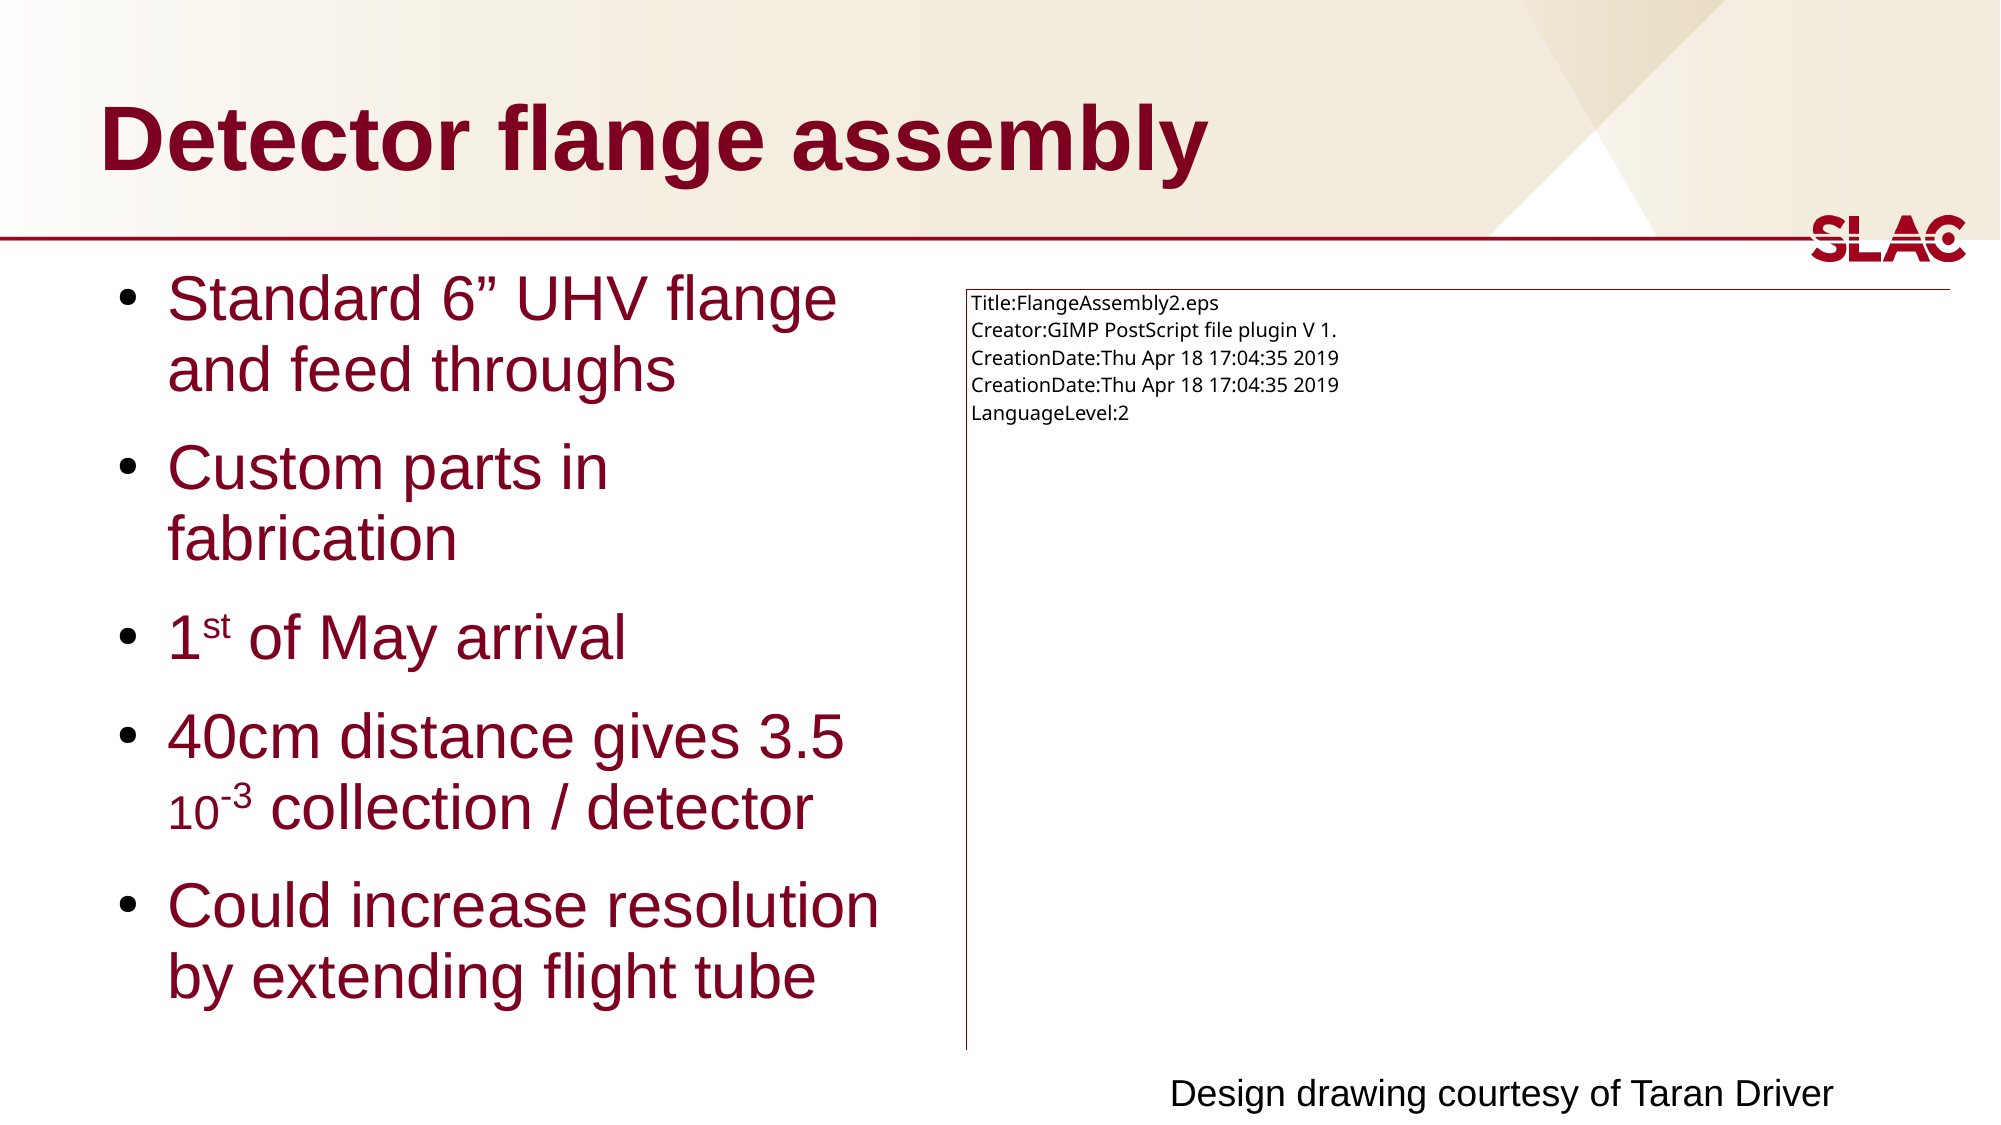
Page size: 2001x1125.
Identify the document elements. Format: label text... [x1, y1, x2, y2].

text_box Design drawing courtesy of Taran Driver [1155, 1065, 1850, 1122]
list Standard 6” UHV flange and feed throughs Custom parts in fabrication 1st of May arrival 40cm distance gives 3.5 10-3 collection / detector Could increase resolution by extending flight tube [99, 263, 886, 1051]
picture [964, 288, 1951, 1051]
title Detector flange assembly [99, 44, 1900, 233]
picture [0, 0, 2001, 262]
